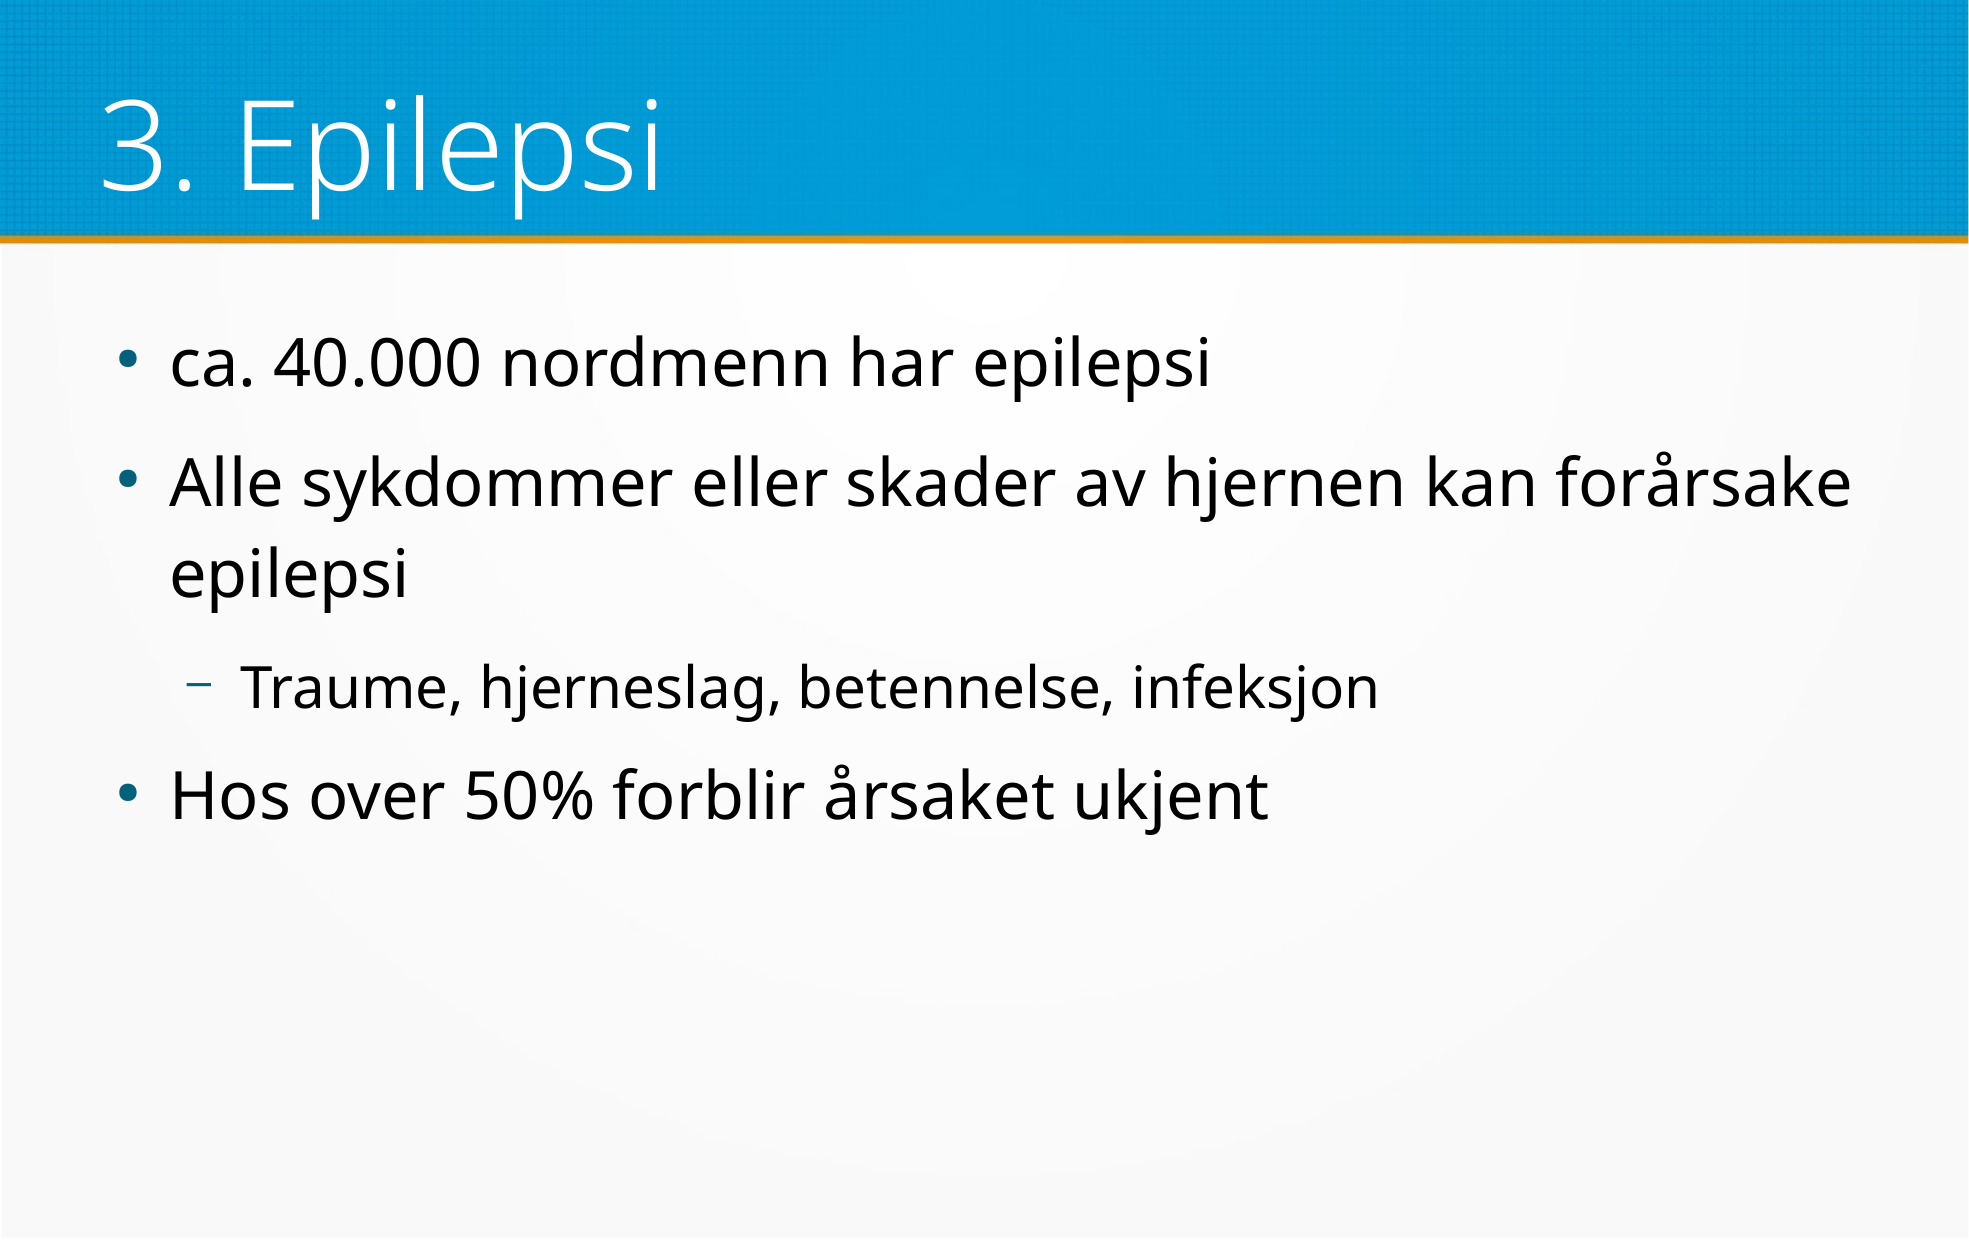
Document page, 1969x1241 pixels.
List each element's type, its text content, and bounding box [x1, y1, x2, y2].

picture [0, 233, 1969, 1241]
list ca. 40.000 nordmenn har epilepsi Alle sykdommer eller skader av hjernen kan forårsake epilepsi Traume, hjerneslag, betennelse, infeksjon Hos over 50% forblir årsaket ukjent [98, 315, 1861, 1081]
title 3. Epilepsi [98, 19, 1870, 227]
